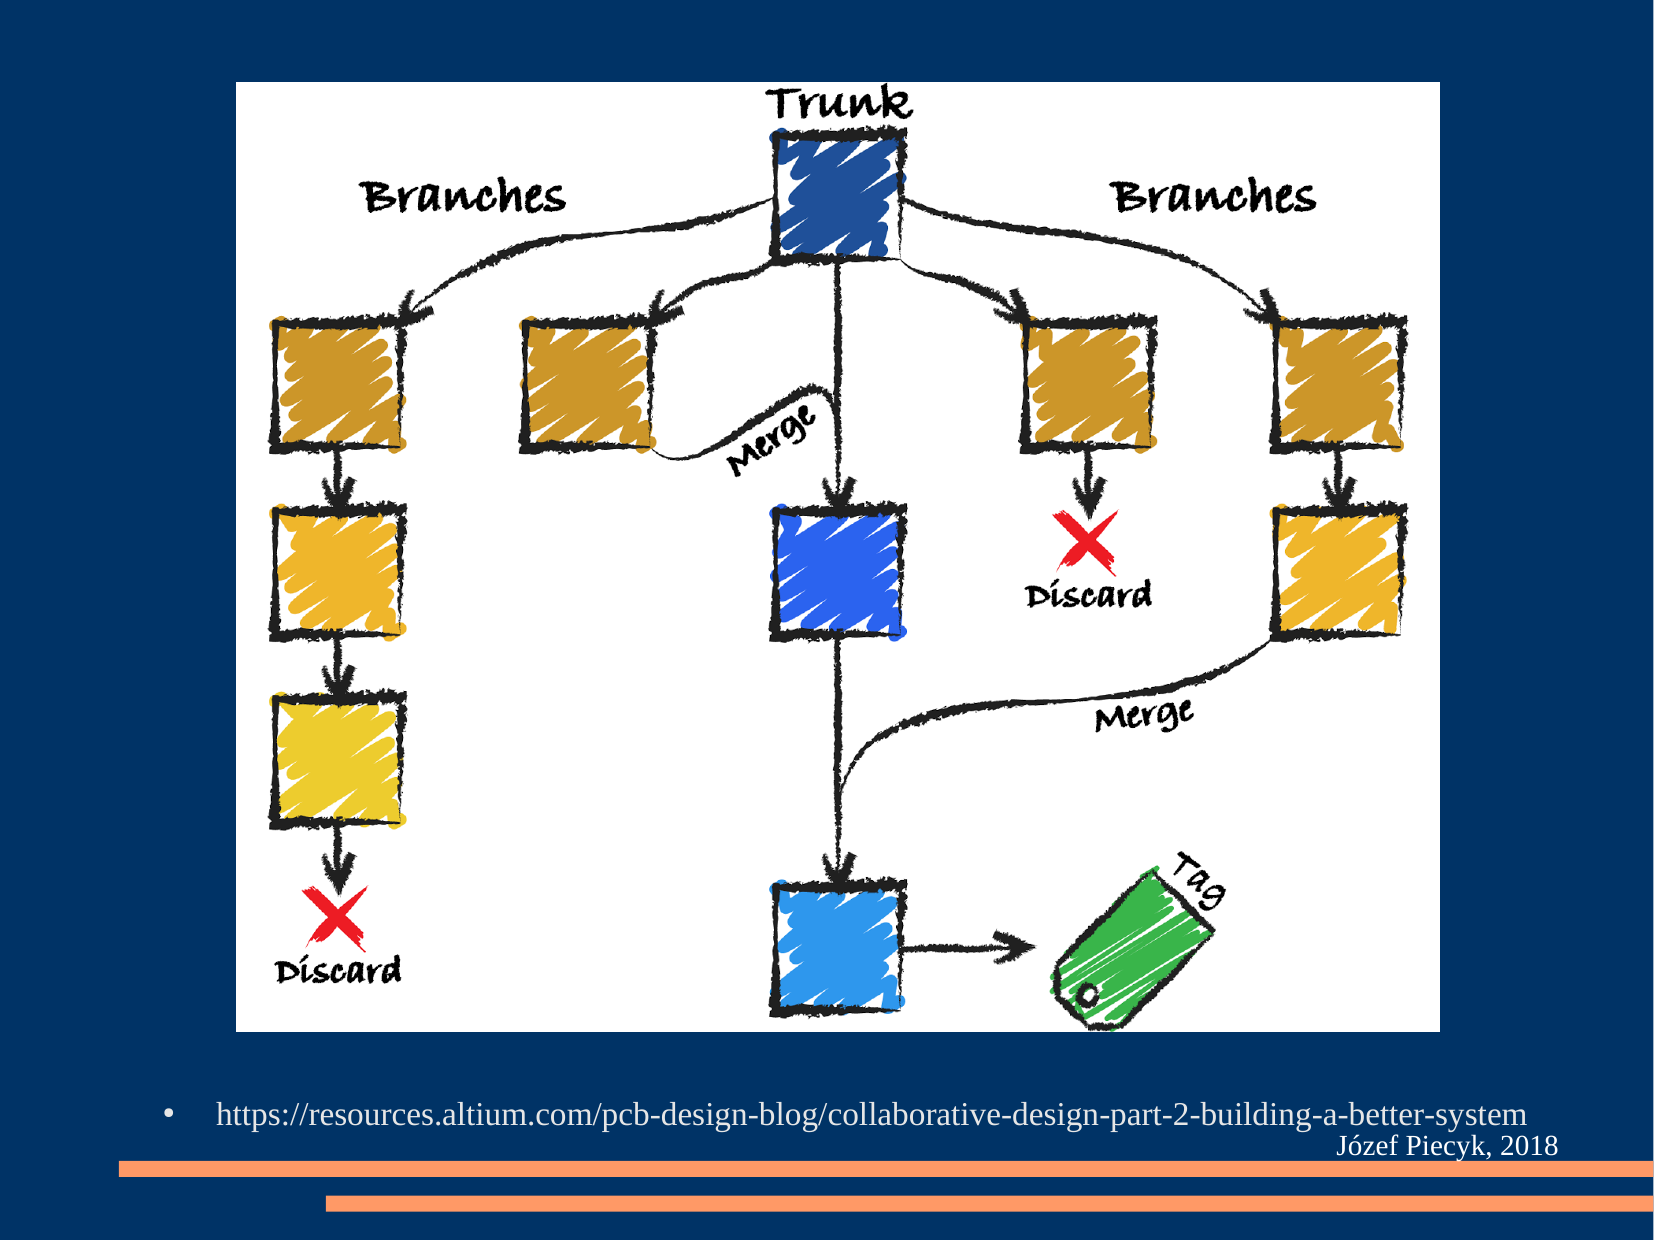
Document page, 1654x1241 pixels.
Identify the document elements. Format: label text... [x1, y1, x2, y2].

list https://resources.altium.com/pcb-design-blog/collaborative-design-part-2-building-a-better-system [118, 413, 1558, 1133]
picture [236, 82, 1440, 1032]
